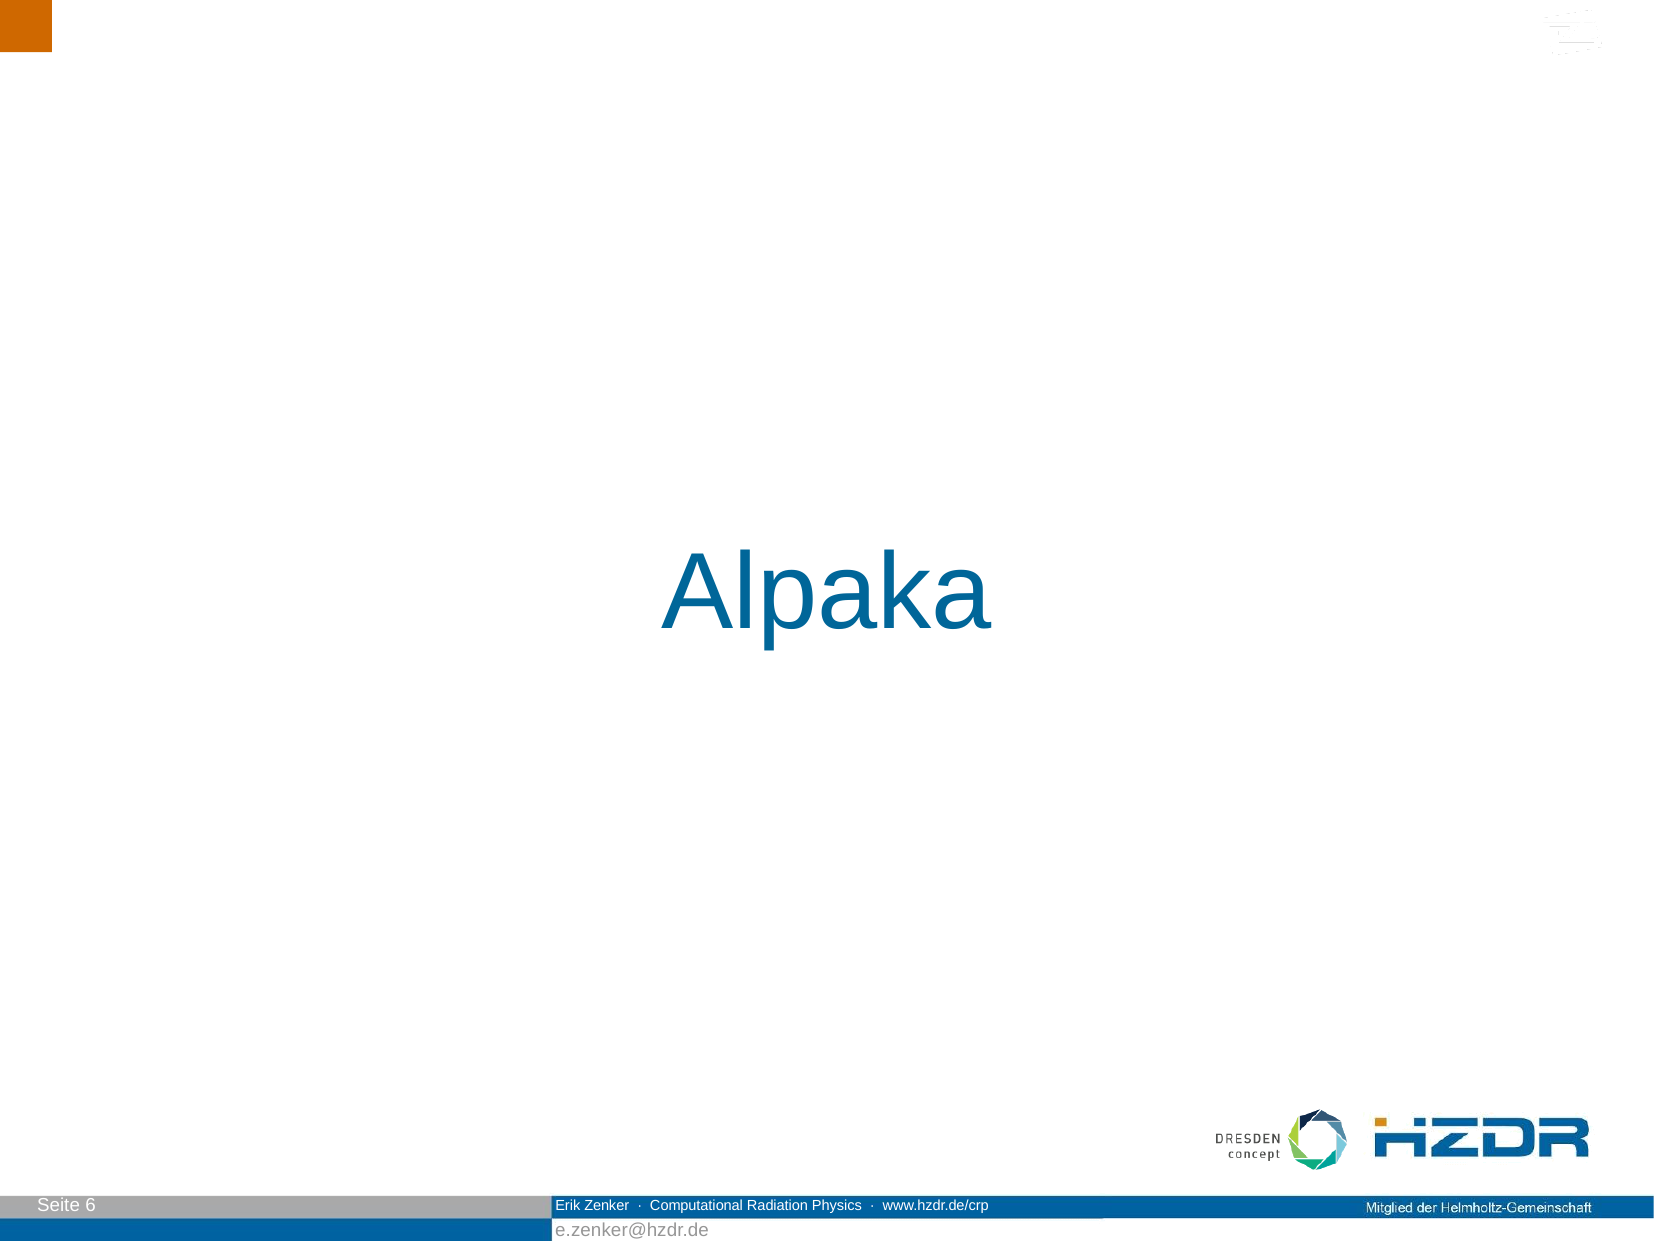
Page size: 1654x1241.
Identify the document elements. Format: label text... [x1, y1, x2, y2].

picture [0, 0, 1654, 1241]
subtitle Alpaka [82, 217, 1571, 1087]
